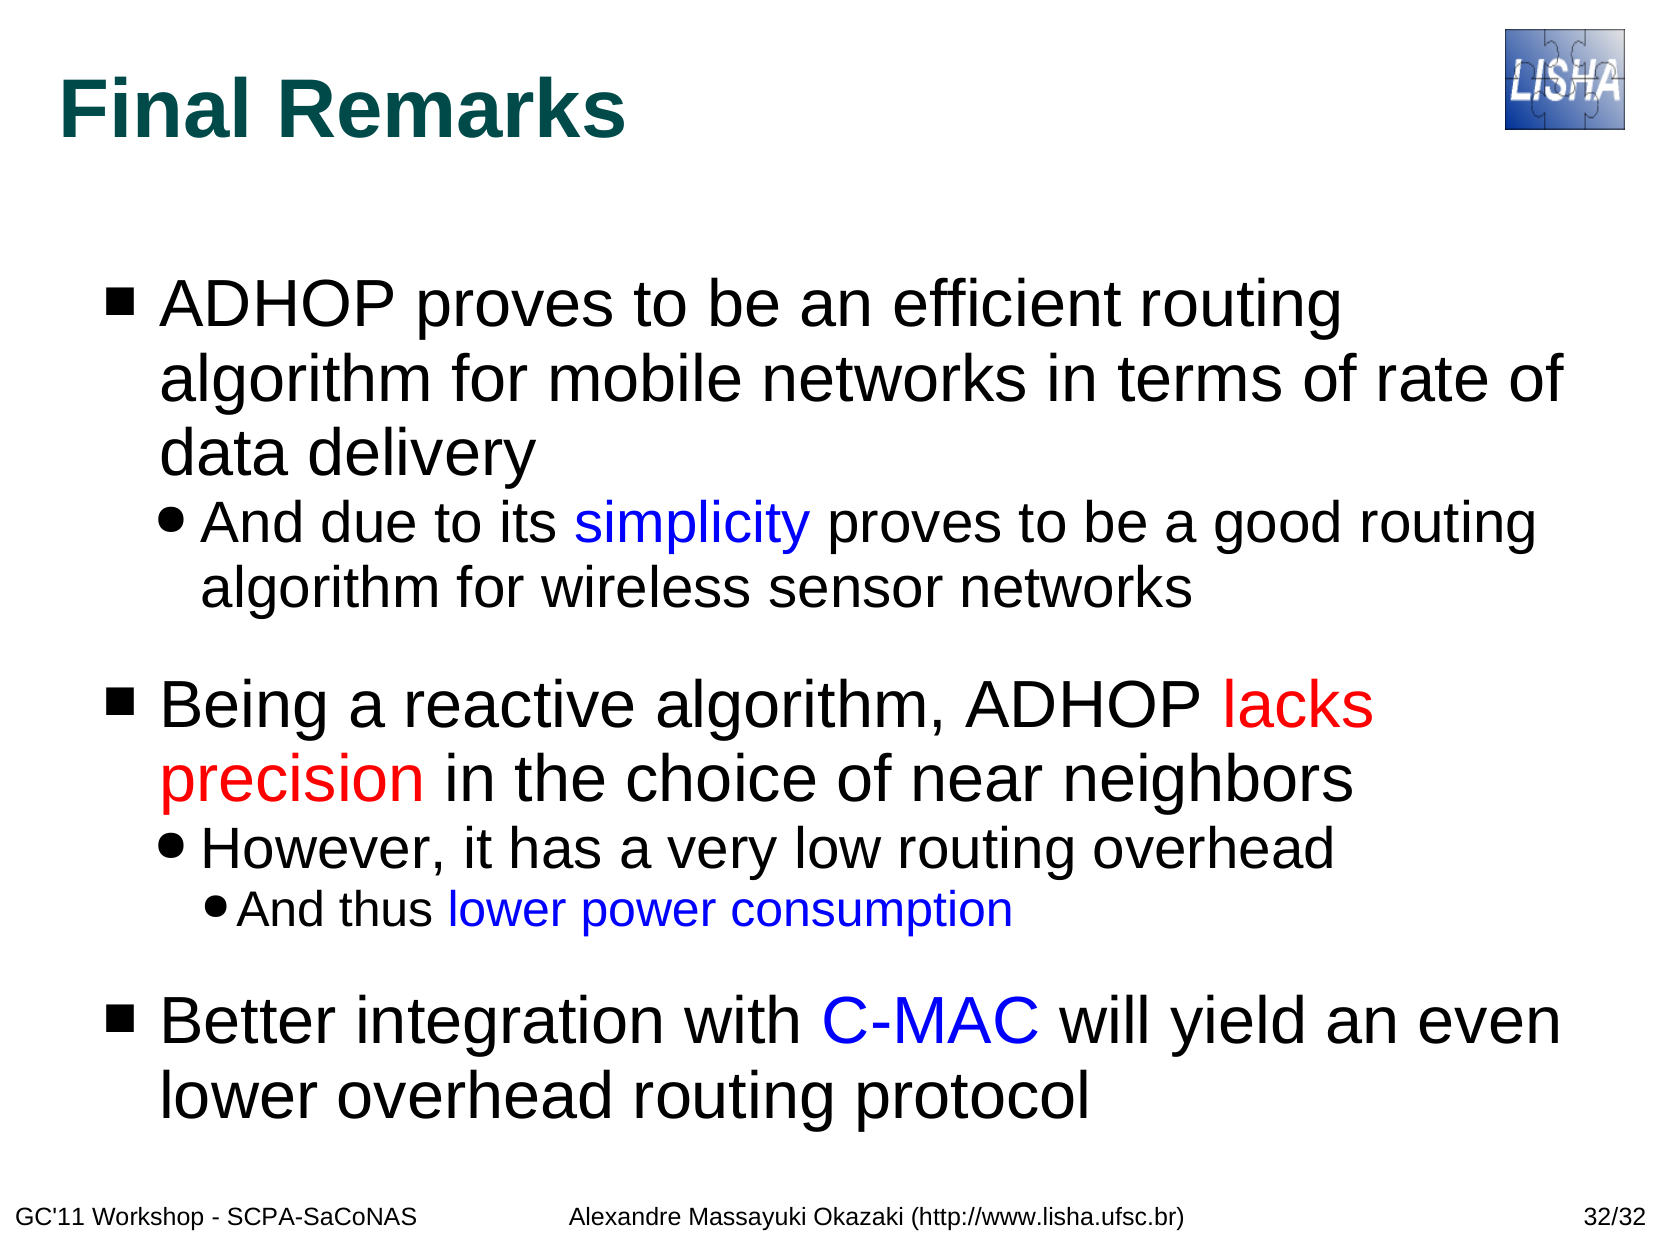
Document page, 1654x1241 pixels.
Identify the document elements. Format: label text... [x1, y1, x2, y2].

picture [1595, 29, 1625, 130]
title Final Remarks [58, 11, 1595, 219]
list ADHOP proves to be an efficient routing algorithm for mobile networks in terms of rate of data delivery And due to its simplicity proves to be a good routing algorithm for wireless sensor networks Being a reactive algorithm, ADHOP lacks precision in the choice of near neighbors However, it has a very low routing overhead And thus lower power consumption Better integration with C-MAC will yield an even lower overhead routing protocol [59, 265, 1595, 1152]
